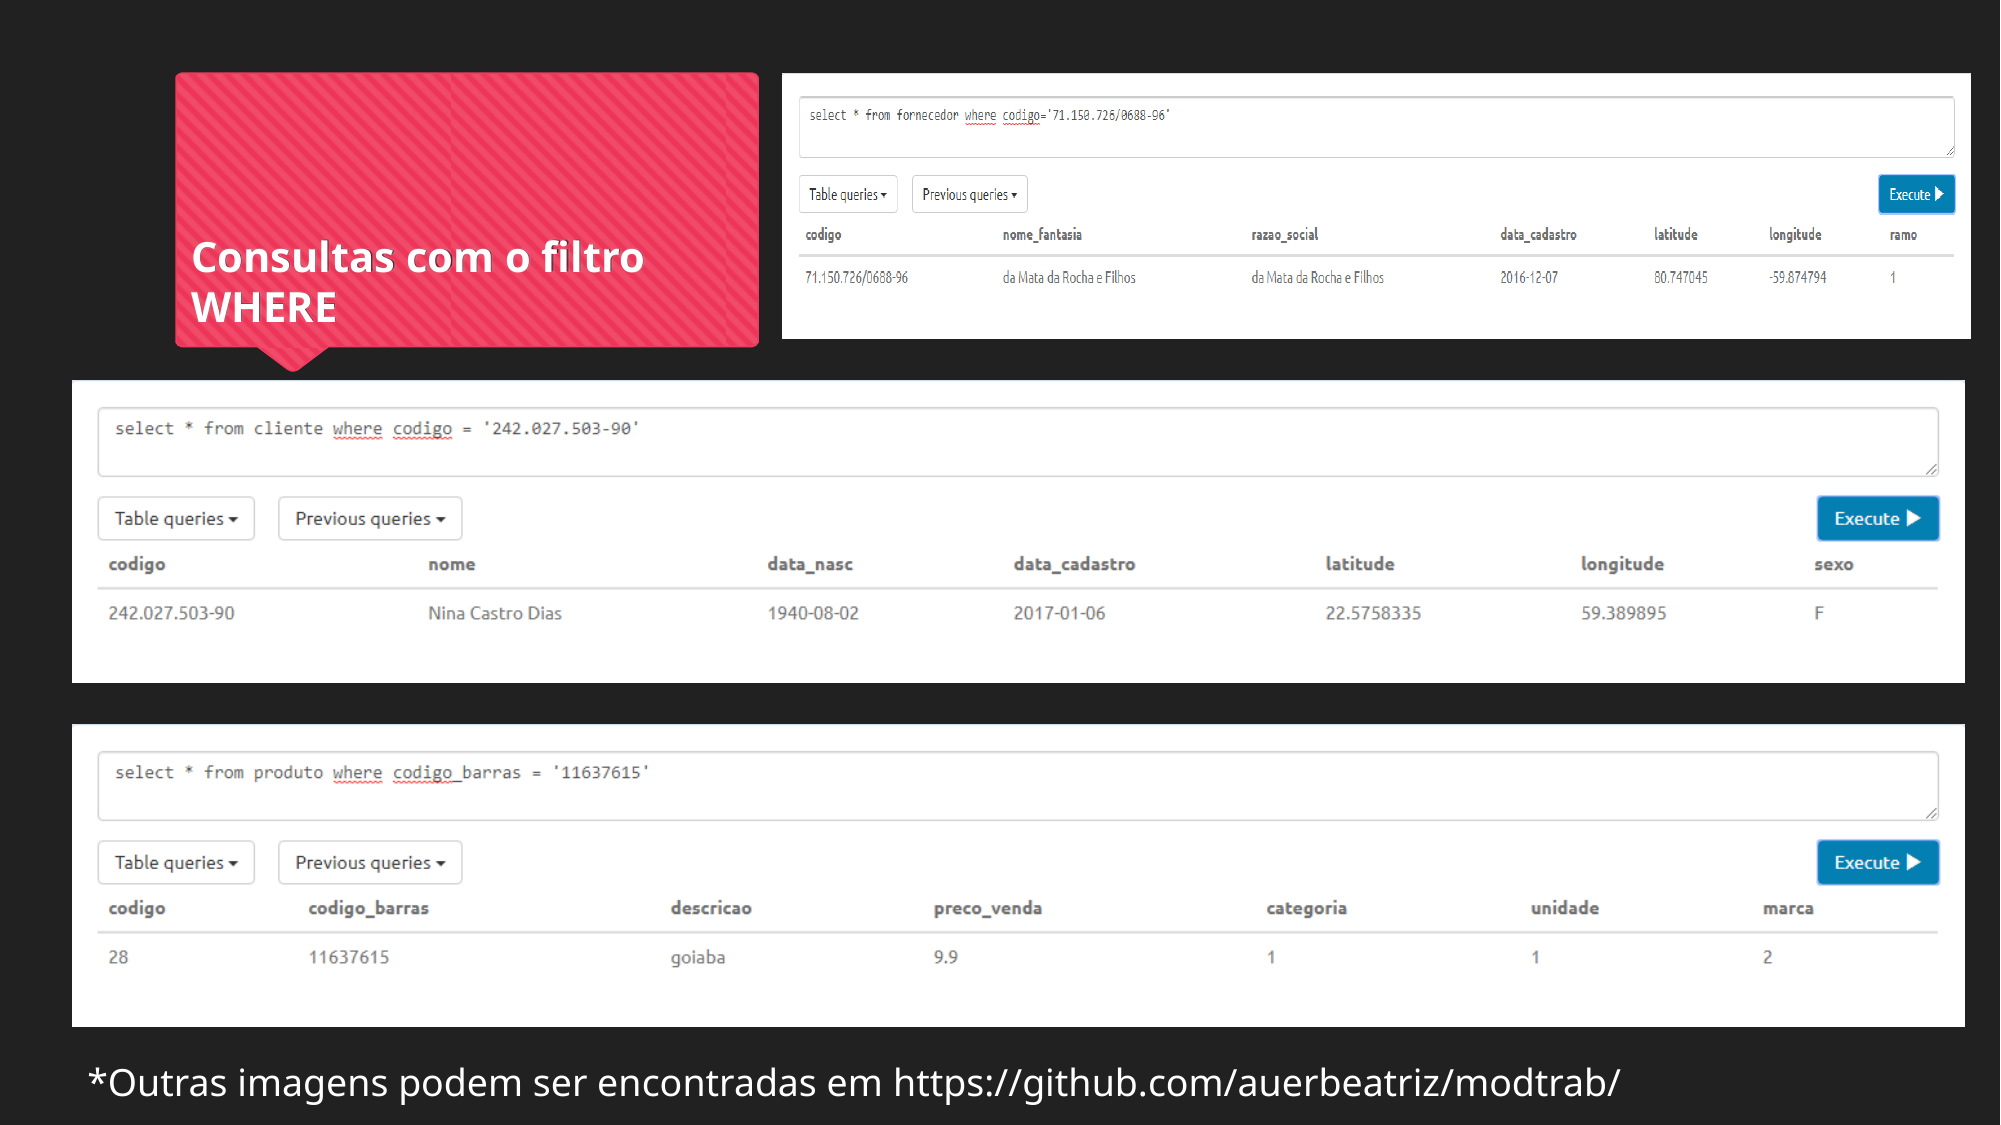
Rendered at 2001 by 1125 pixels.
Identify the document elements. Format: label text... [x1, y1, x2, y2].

picture [72, 380, 1965, 683]
picture [177, 339, 757, 370]
title Consultas com o filtro WHERE [176, 73, 758, 339]
picture [782, 73, 1971, 339]
picture [72, 724, 1965, 1027]
text_box *Outras imagens podem ser encontradas em https://github.com/auerbeatriz/modtrab/ [72, 1051, 1816, 1113]
